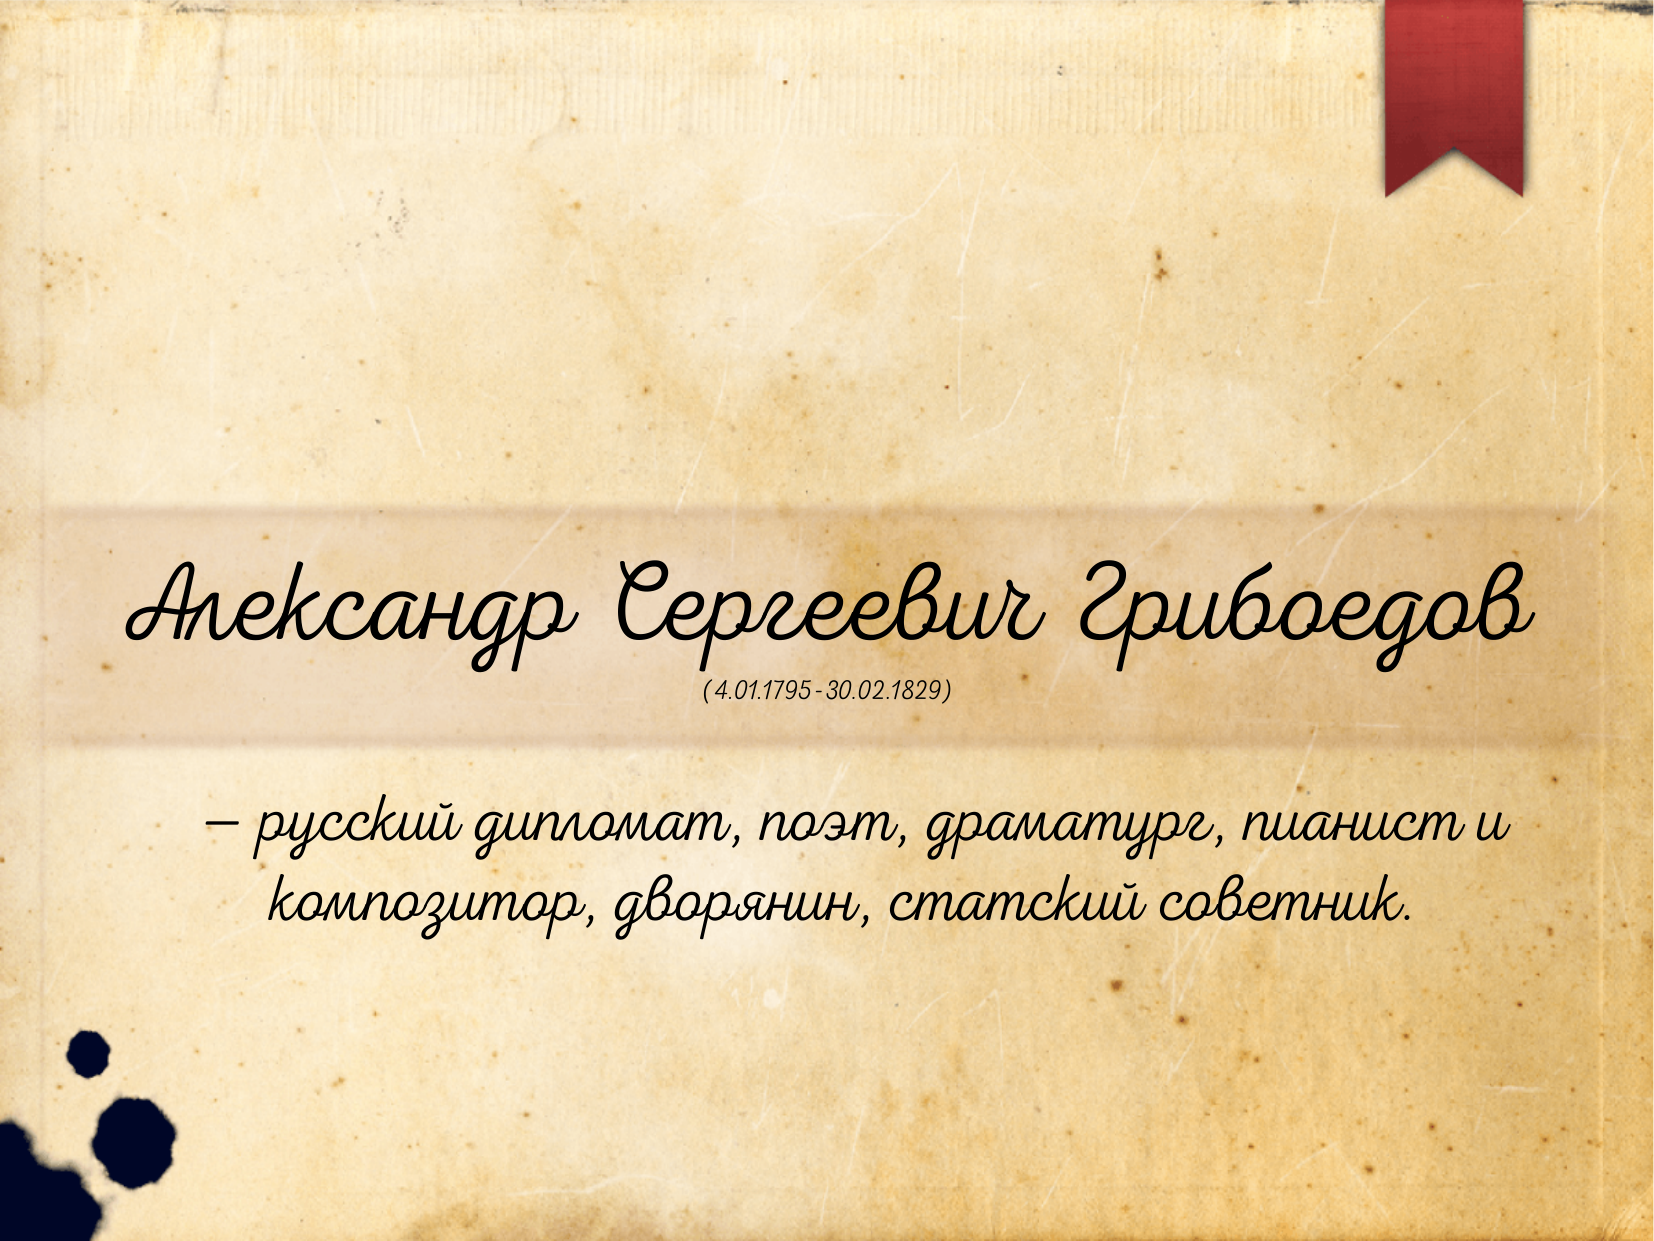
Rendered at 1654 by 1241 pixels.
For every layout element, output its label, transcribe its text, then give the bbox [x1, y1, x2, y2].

picture [0, 0, 1654, 1241]
title Александр Сергеевич Грибоедов (4.01.1795-30.02.1829) [82, 519, 1571, 727]
list — русский дипломат, поэт, драматург, пианист и композитор, дворянин, статский советник. [82, 779, 1538, 1205]
